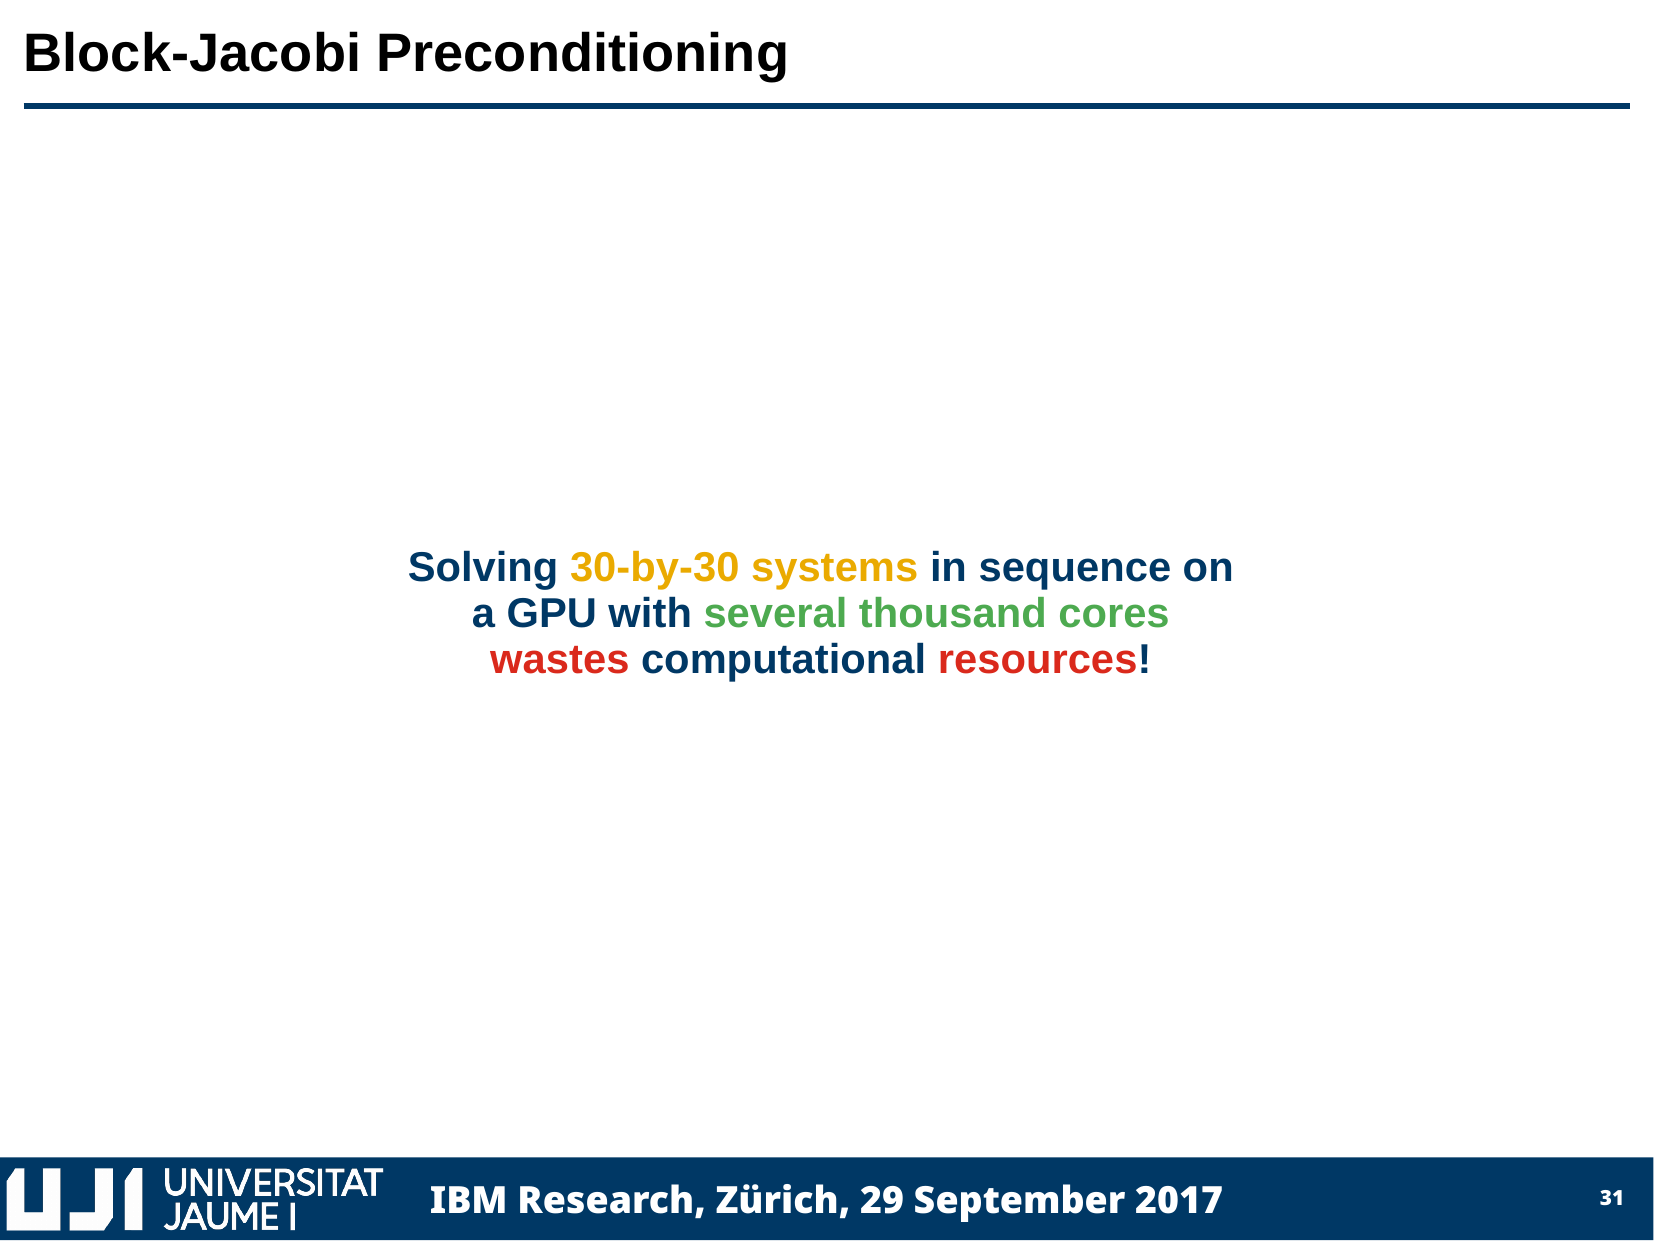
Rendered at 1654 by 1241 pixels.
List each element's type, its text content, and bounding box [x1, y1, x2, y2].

title Block-Jacobi Preconditioning [23, 0, 1630, 107]
picture [0, 1158, 390, 1241]
list Solving 30-by-30 systems in sequence on a GPU with several thousand cores wastes computational resources! [330, 543, 1241, 686]
